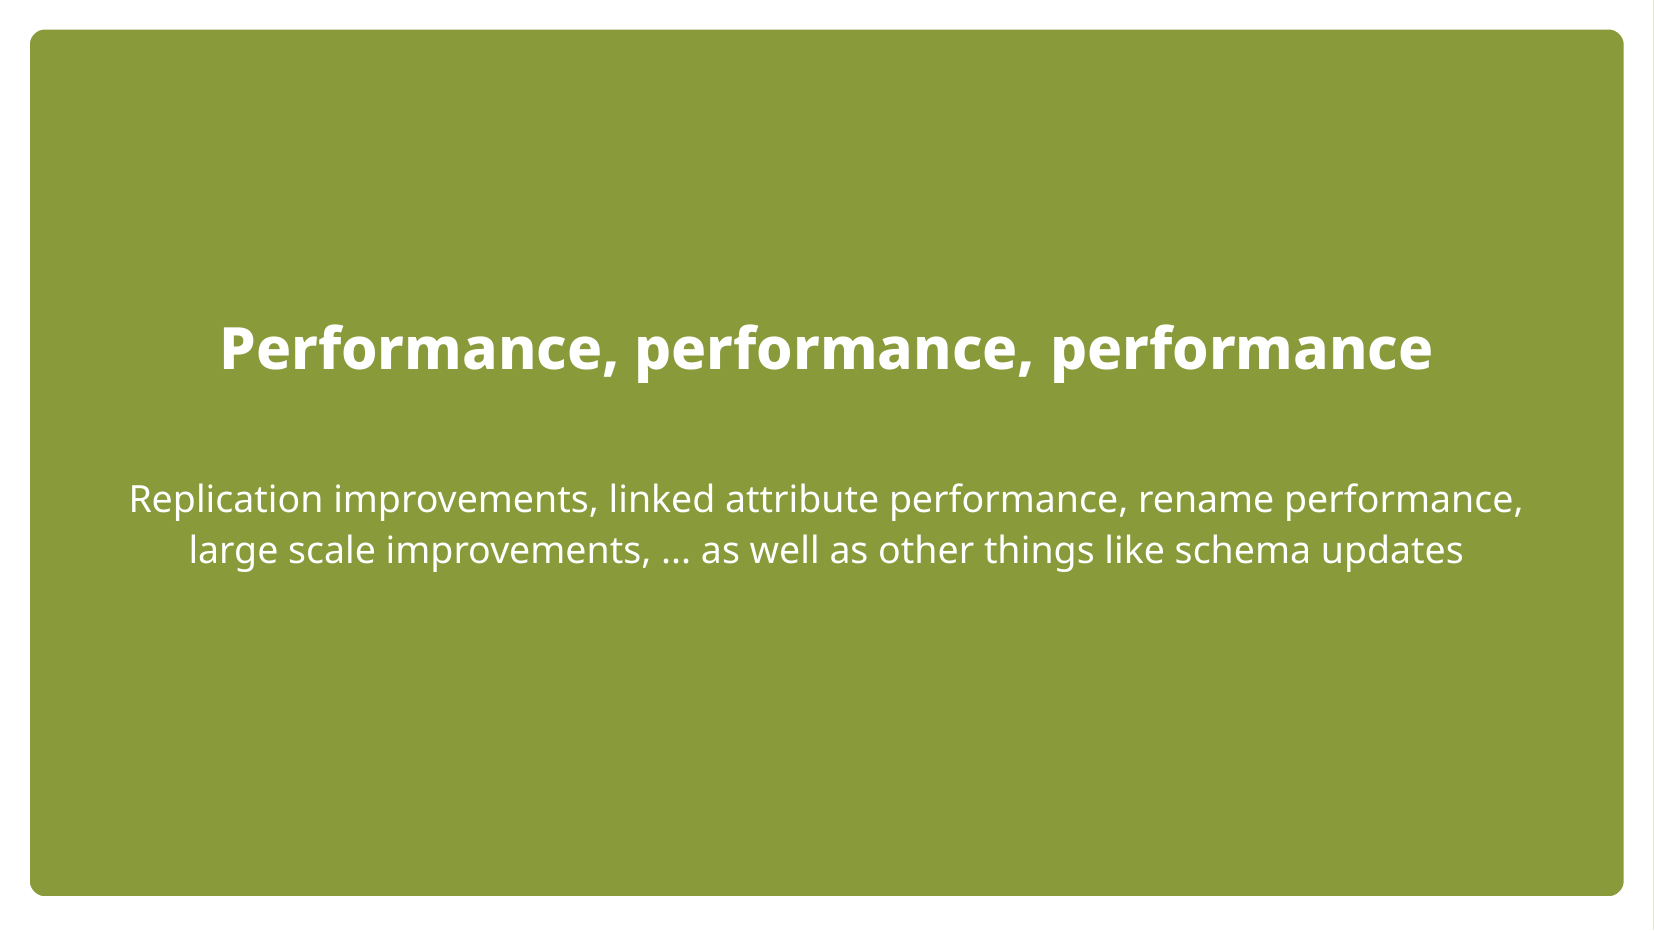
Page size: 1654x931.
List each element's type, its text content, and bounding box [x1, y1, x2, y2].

list Replication improvements, linked attribute performance, rename performance, large scale improvements, ... as well as other things like schema updates [118, 472, 1536, 709]
title Performance, performance, performance [118, 236, 1536, 458]
